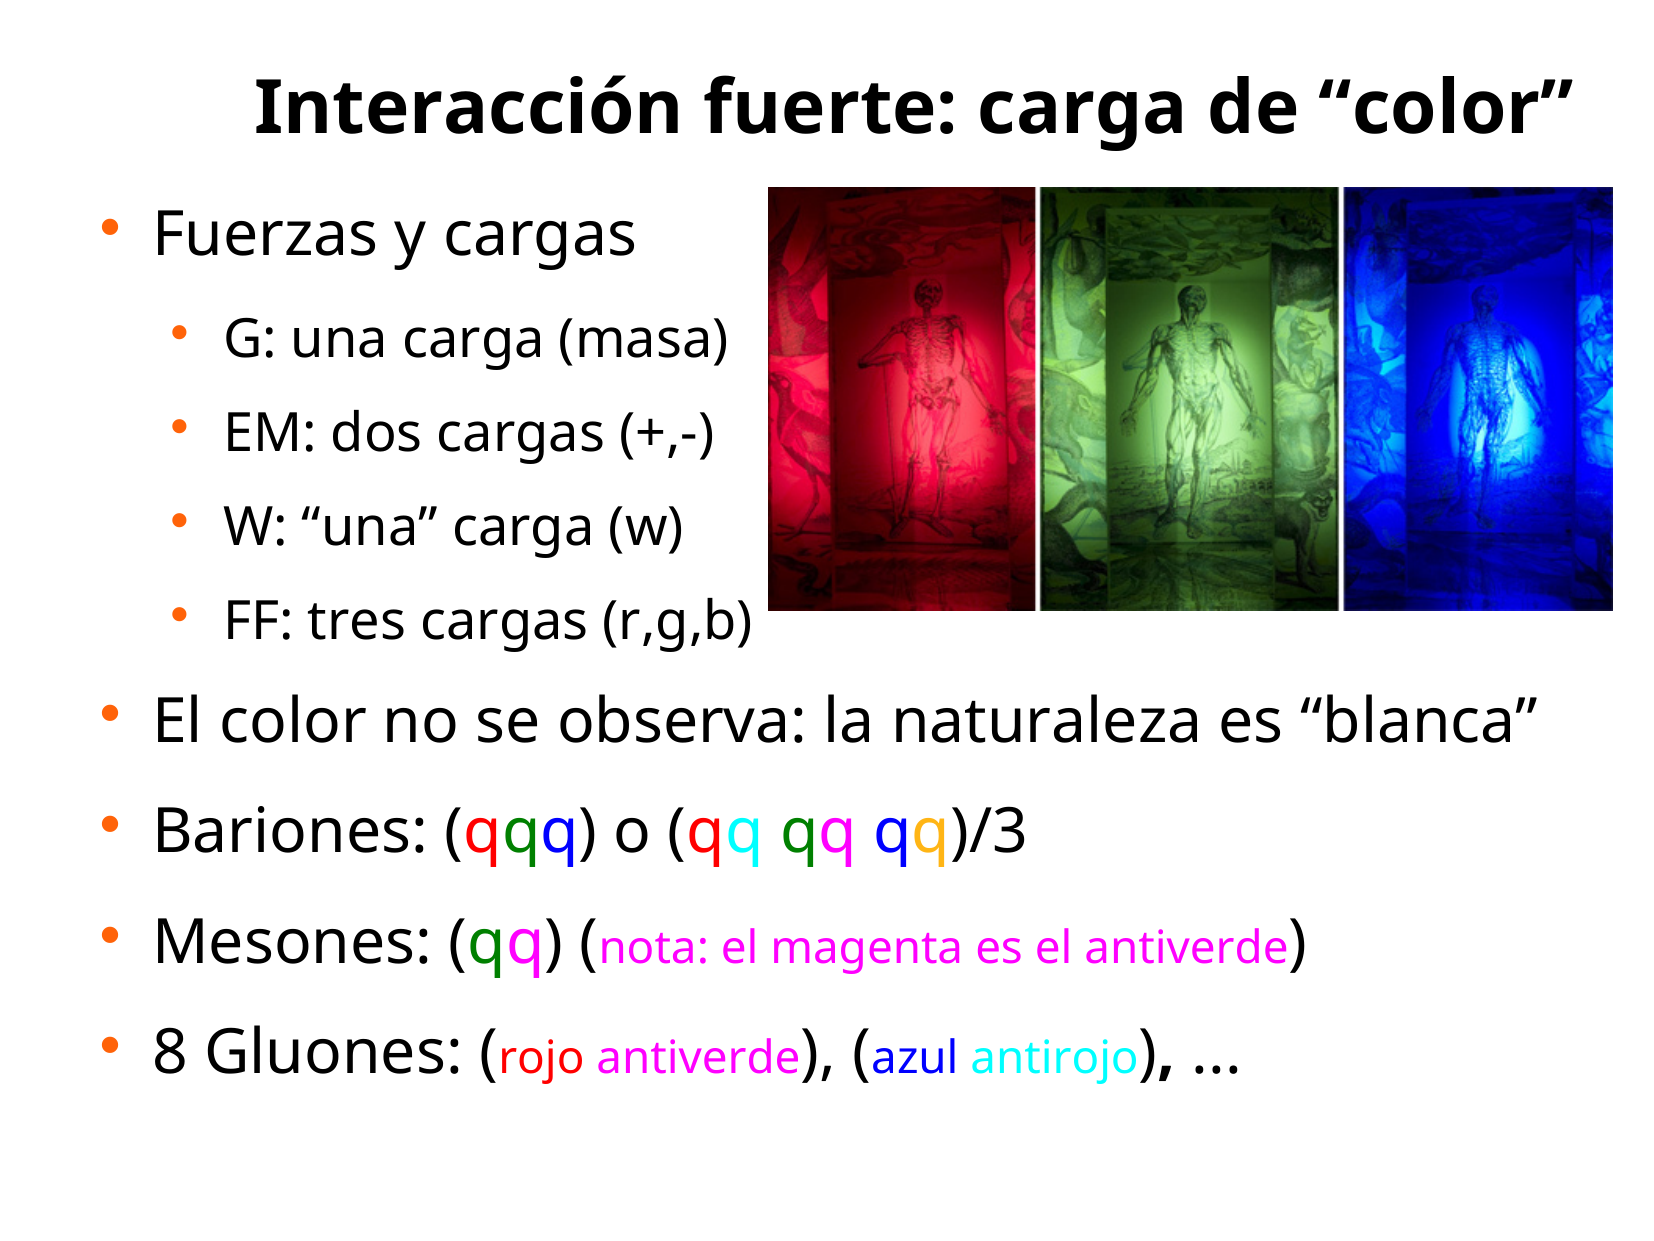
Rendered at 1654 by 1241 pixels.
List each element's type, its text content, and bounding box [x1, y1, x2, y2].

title Interacción fuerte: carga de “color” [86, 49, 1575, 151]
list Fuerzas y cargas G: una carga (masa) EM: dos cargas (+,-) W: “una” carga (w) FF: tres cargas (r,g,b) El color no se observa: la naturaleza es “blanca” Bariones: (qqq) o (qq qq qq)/3 Mesones: (qq) (nota: el magenta es el antiverde) 8 Gluones: (rojo antiverde), (azul antirojo), ... [82, 187, 1571, 1201]
picture [768, 187, 1613, 611]
